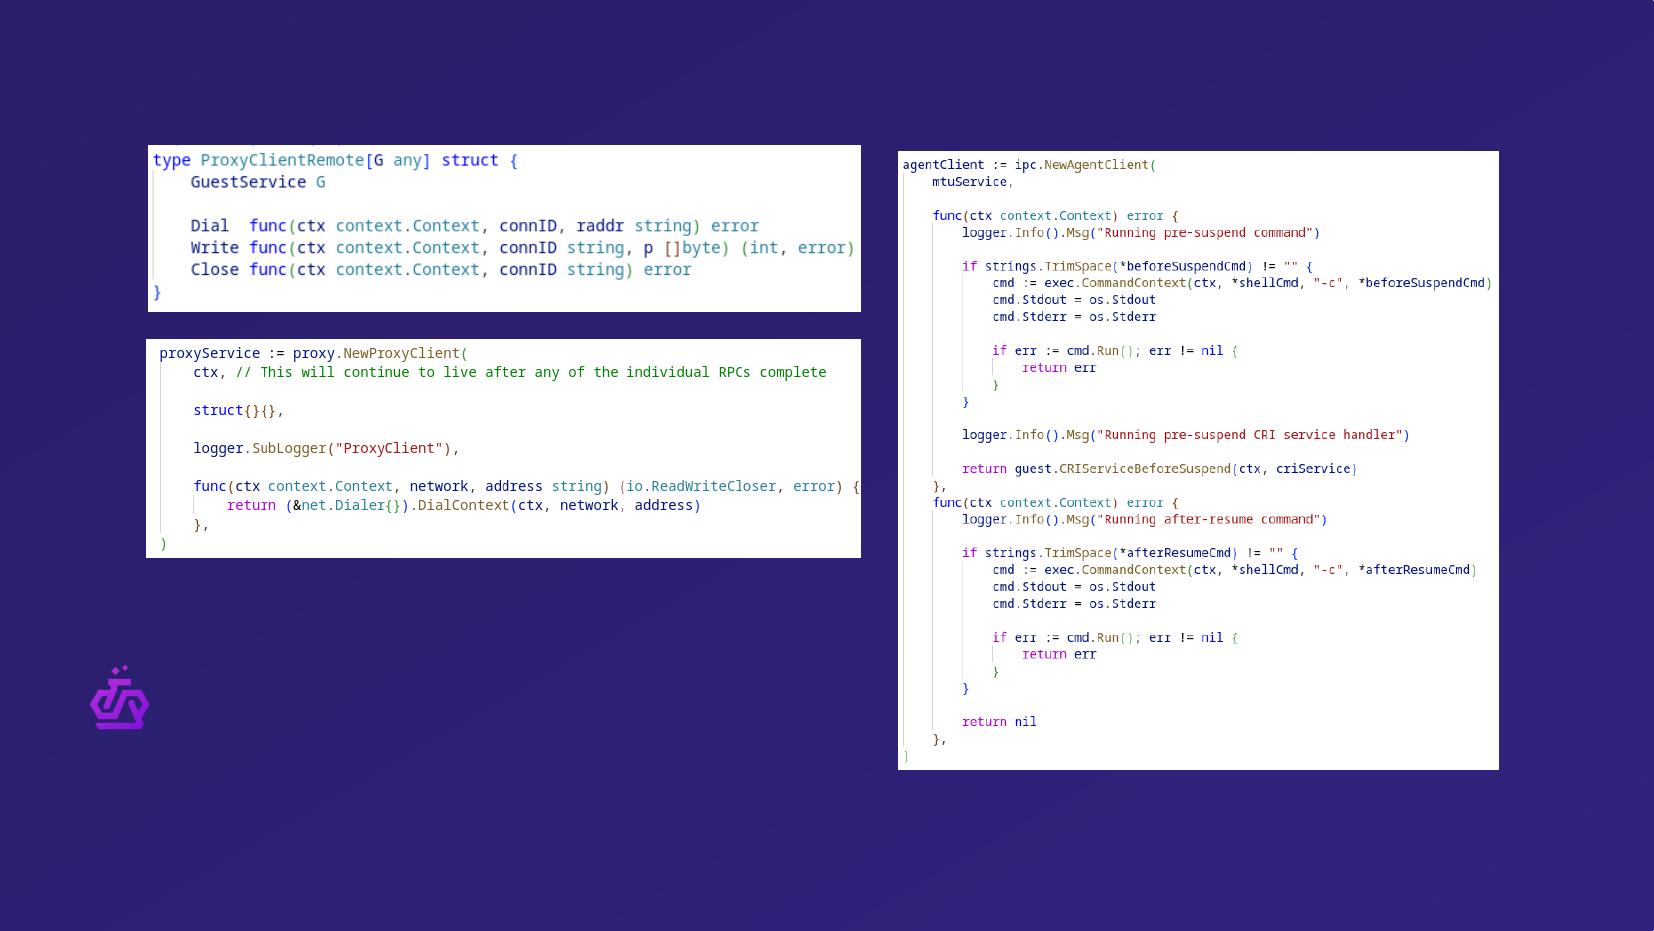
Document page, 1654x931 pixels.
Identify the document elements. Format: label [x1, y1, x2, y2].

picture [70, 643, 150, 755]
picture [146, 339, 861, 558]
picture [148, 145, 861, 312]
picture [898, 151, 1499, 770]
